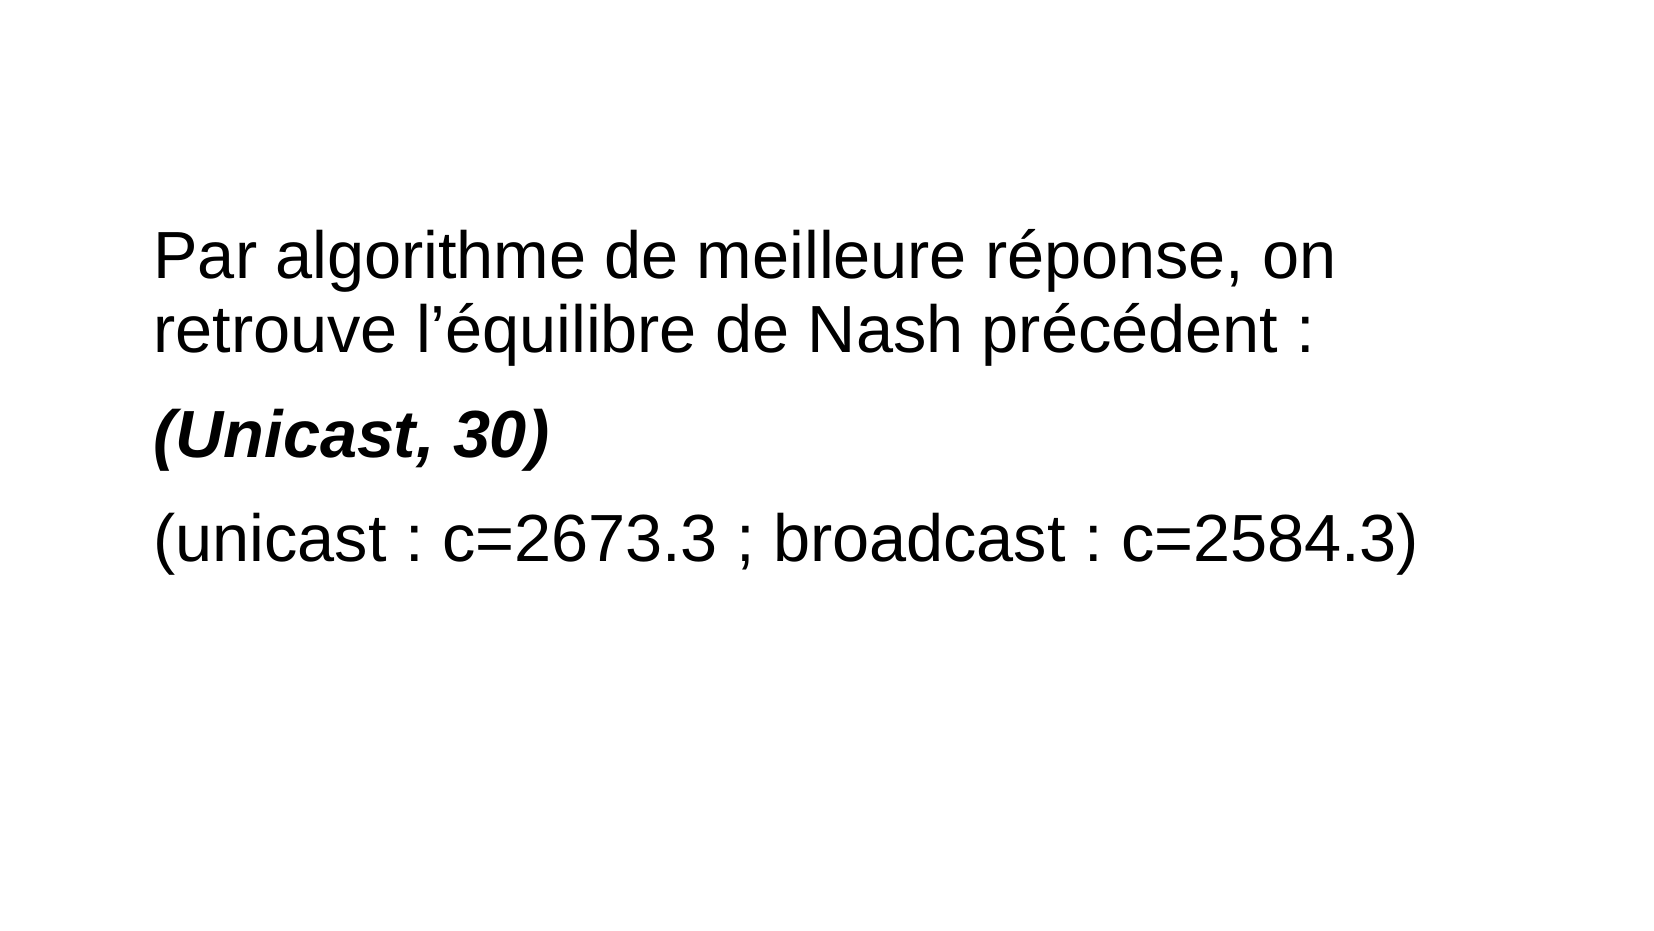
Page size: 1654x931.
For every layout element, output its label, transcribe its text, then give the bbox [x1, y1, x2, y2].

list Par algorithme de meilleure réponse, on retrouve l’équilibre de Nash précédent : (Unicast, 30) (unicast : c=2673.3 ; broadcast : c=2584.3) [82, 217, 1571, 758]
